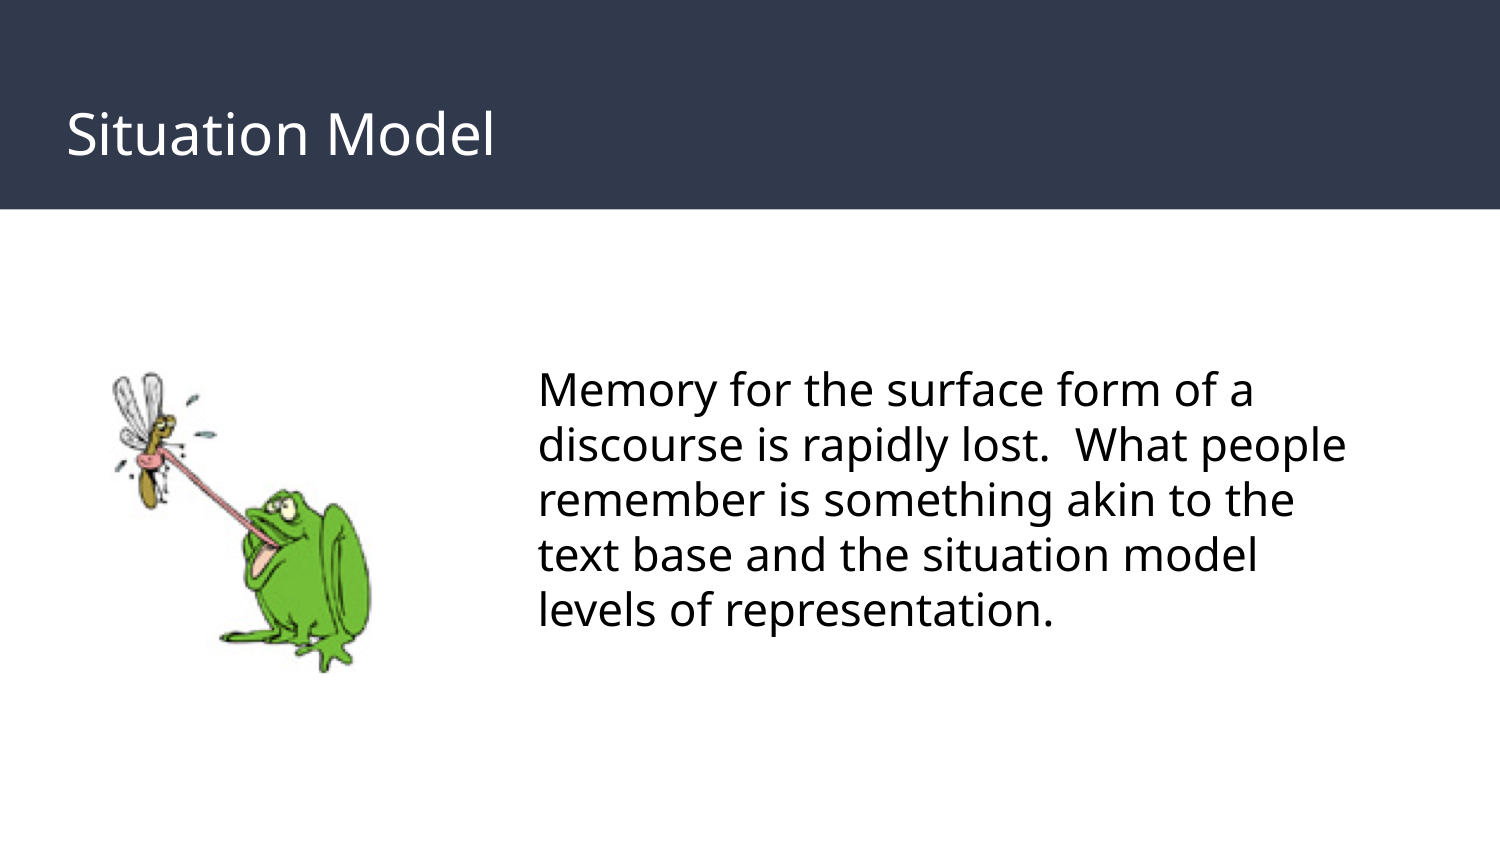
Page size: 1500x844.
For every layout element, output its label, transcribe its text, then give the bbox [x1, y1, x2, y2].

picture [79, 345, 402, 680]
title Situation Model [51, 82, 1449, 185]
text_box Memory for the surface form of a discourse is rapidly lost. What people remember is something akin to the text base and the situation model levels of representation. [522, 345, 1392, 680]
